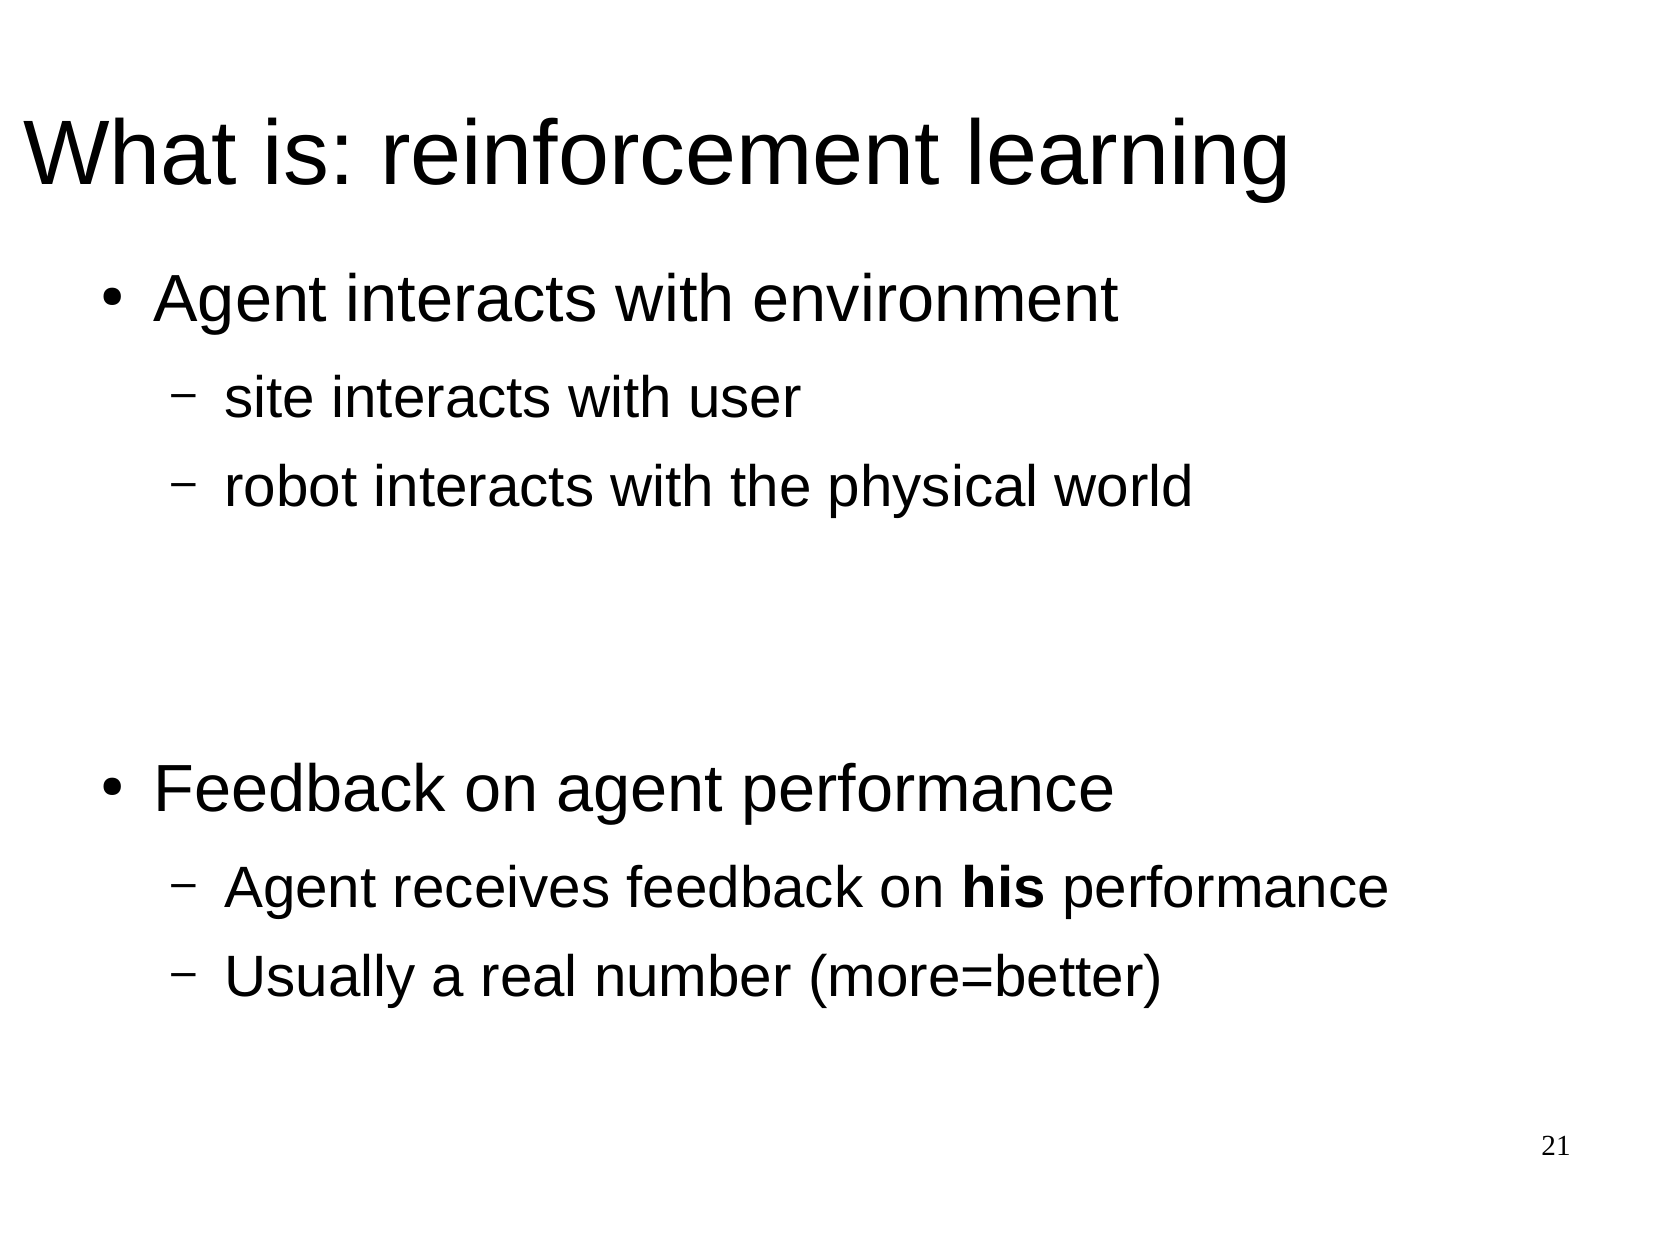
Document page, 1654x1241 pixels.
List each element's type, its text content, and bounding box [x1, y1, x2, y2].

list Agent interacts with environment site interacts with user robot interacts with the physical world Feedback on agent performance Agent receives feedback on his performance Usually a real number (more=better) [82, 260, 1571, 1211]
title What is: reinforcement learning [23, 49, 1512, 257]
